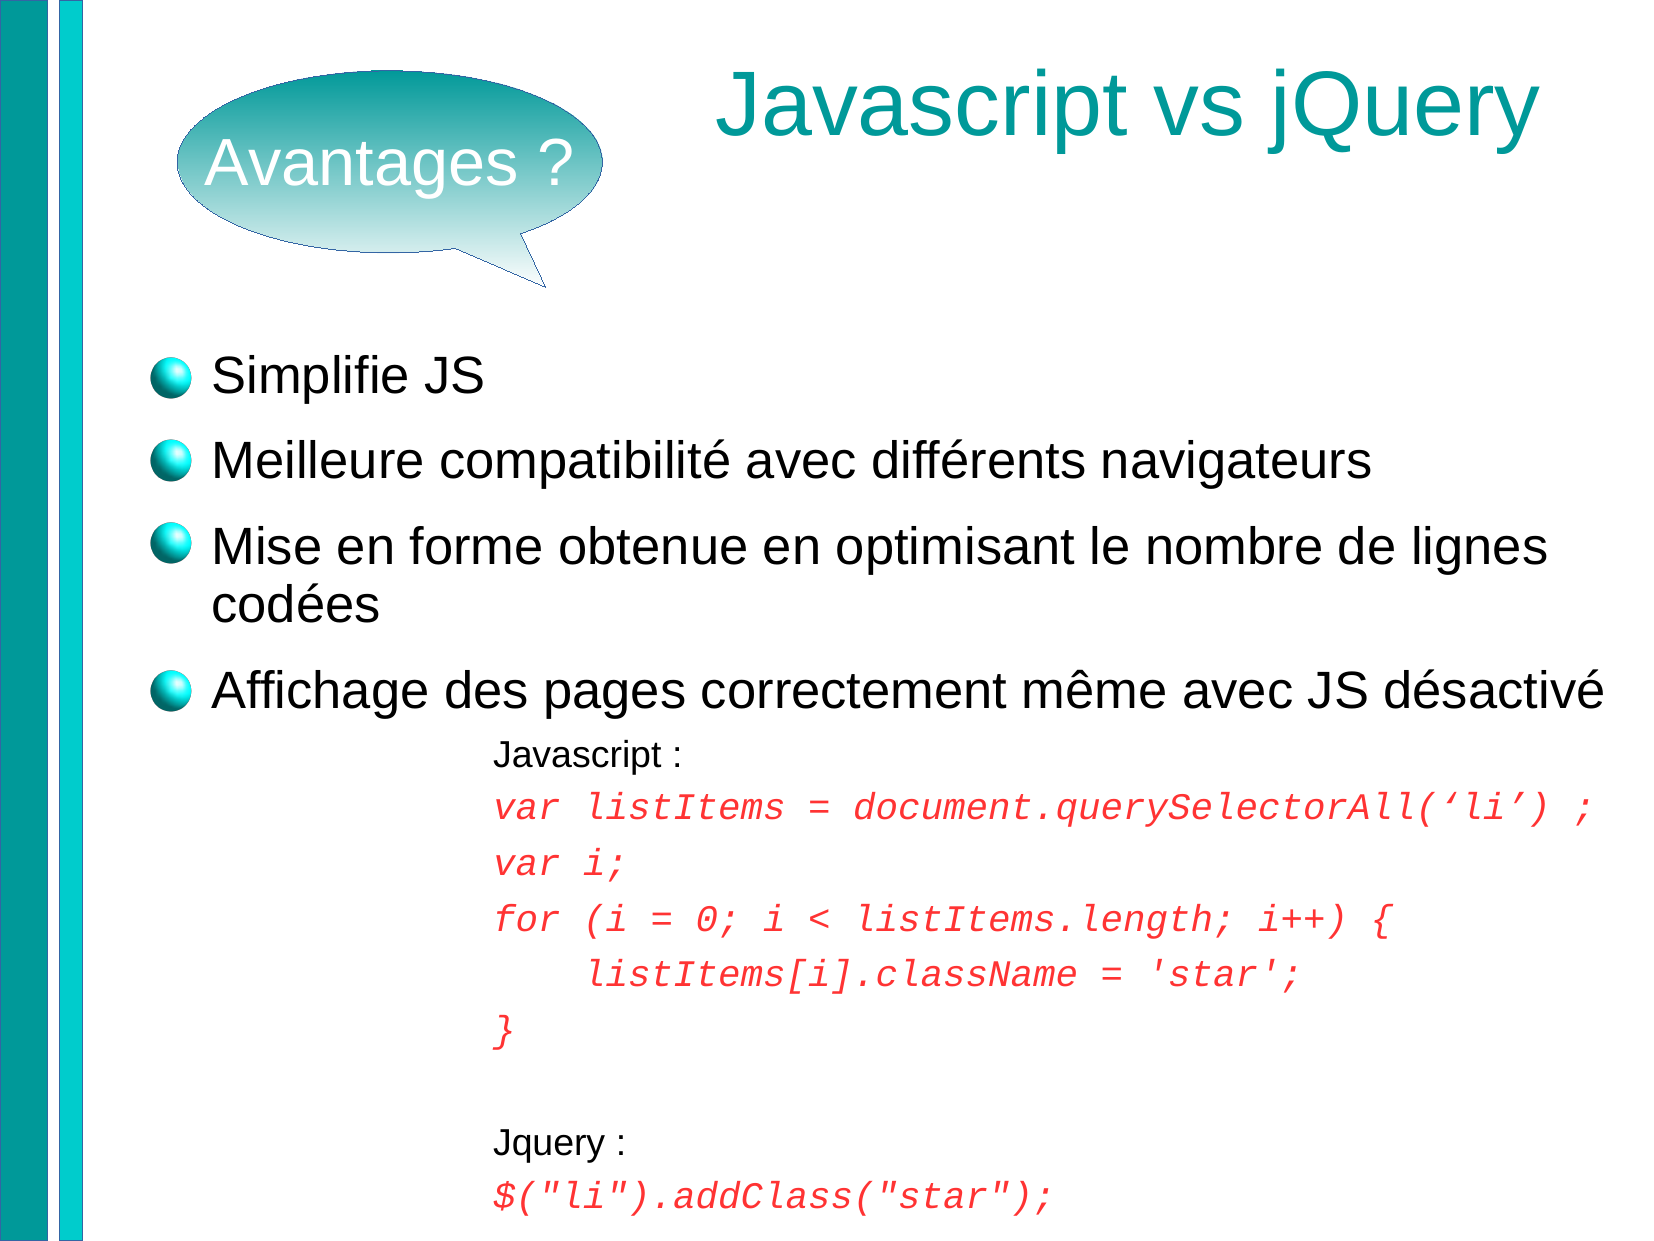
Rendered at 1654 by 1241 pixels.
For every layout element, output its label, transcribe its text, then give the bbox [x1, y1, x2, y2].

list Simplifie JS Meilleure compatibilité avec différents navigateurs Mise en forme obtenue en optimisant le nombre de lignes codées Affichage des pages correctement même avec JS désactivé [147, 260, 1636, 762]
text_box Javascript : var listItems = document.querySelectorAll(‘li’) ; var i; for (i = 0; i < listItems.length; i++) { listItems[i].className = 'star'; } Jquery : $("li").addClass("star"); [478, 726, 1636, 1227]
title Javascript vs jQuery [672, 0, 1601, 207]
text_box Avantages ? [177, 70, 603, 288]
text_box [0, 0, 48, 1241]
text_box [59, 0, 83, 1241]
